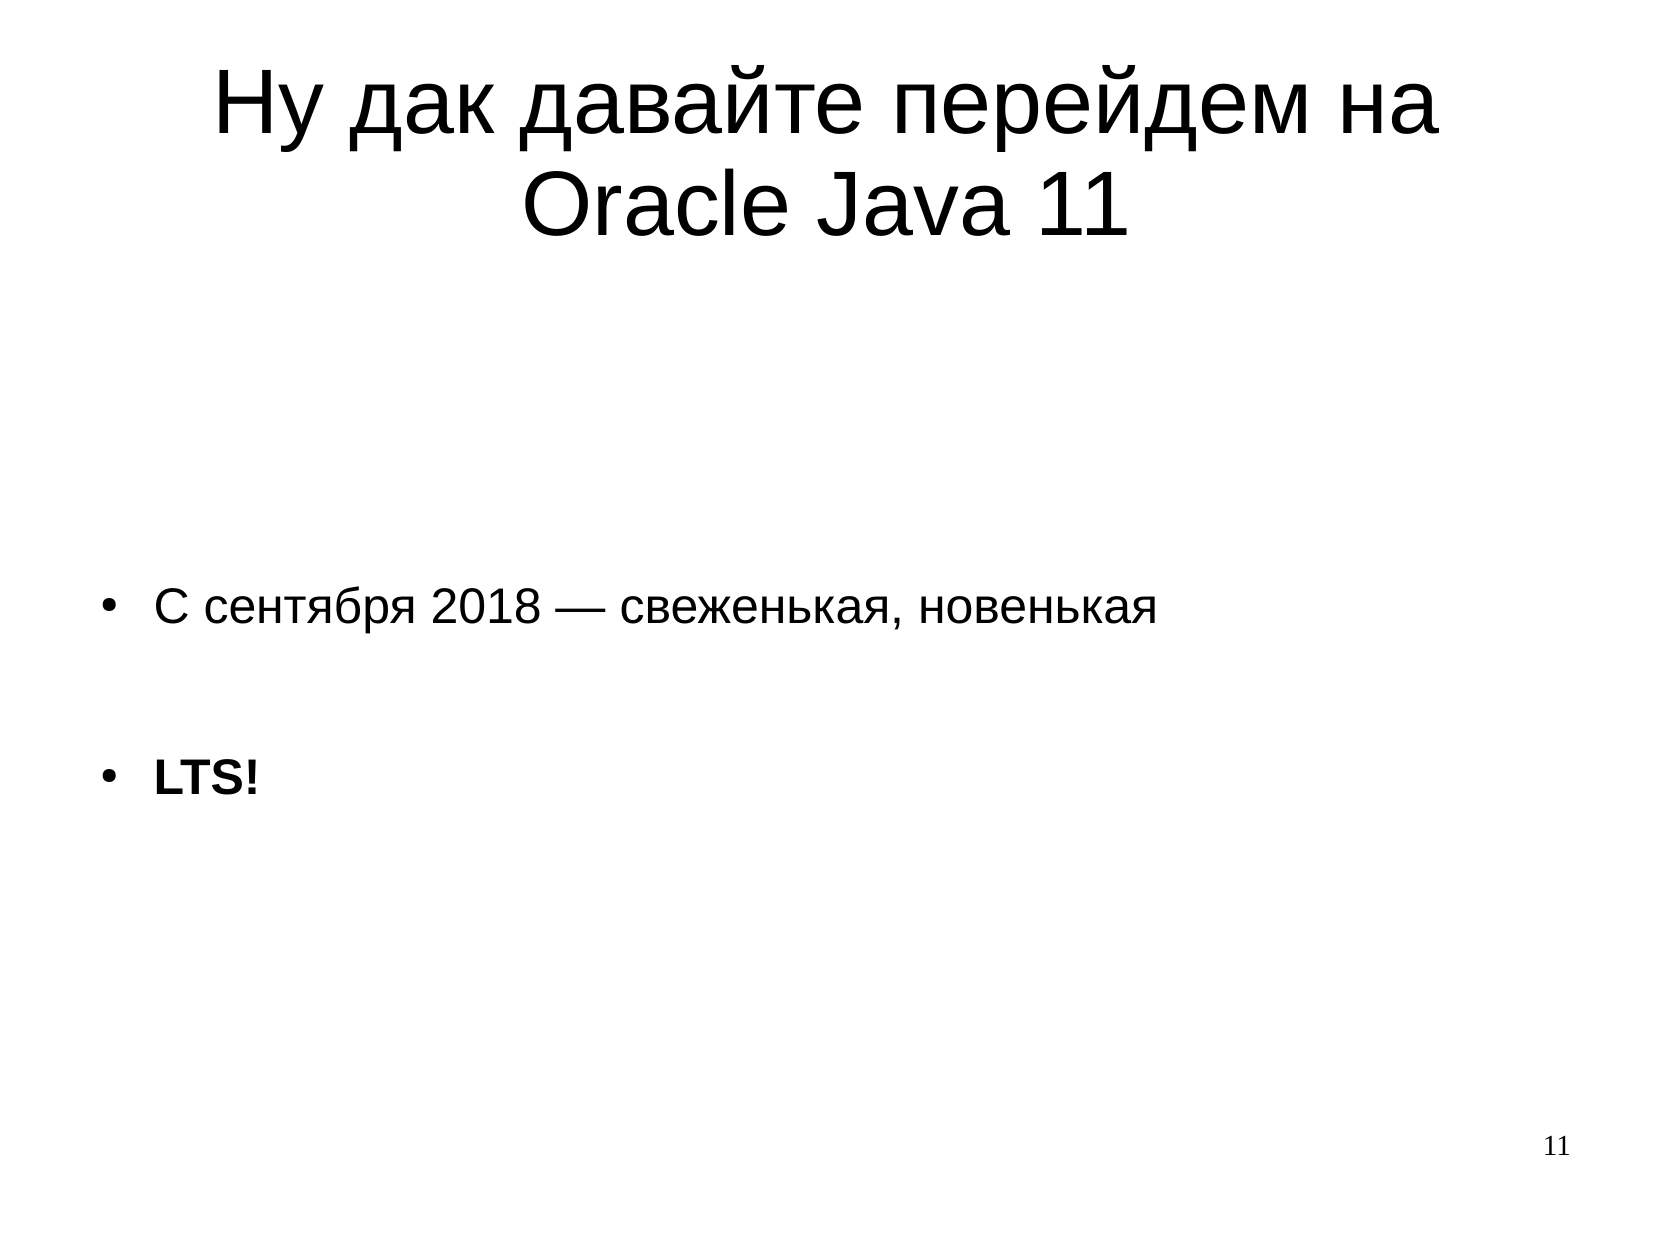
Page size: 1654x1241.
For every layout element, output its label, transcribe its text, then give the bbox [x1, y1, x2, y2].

title Ну дак давайте перейдем на Oracle Java 11 [82, 49, 1571, 257]
list С сентября 2018 — свеженькая, новенькая LTS! [82, 578, 1571, 1241]
